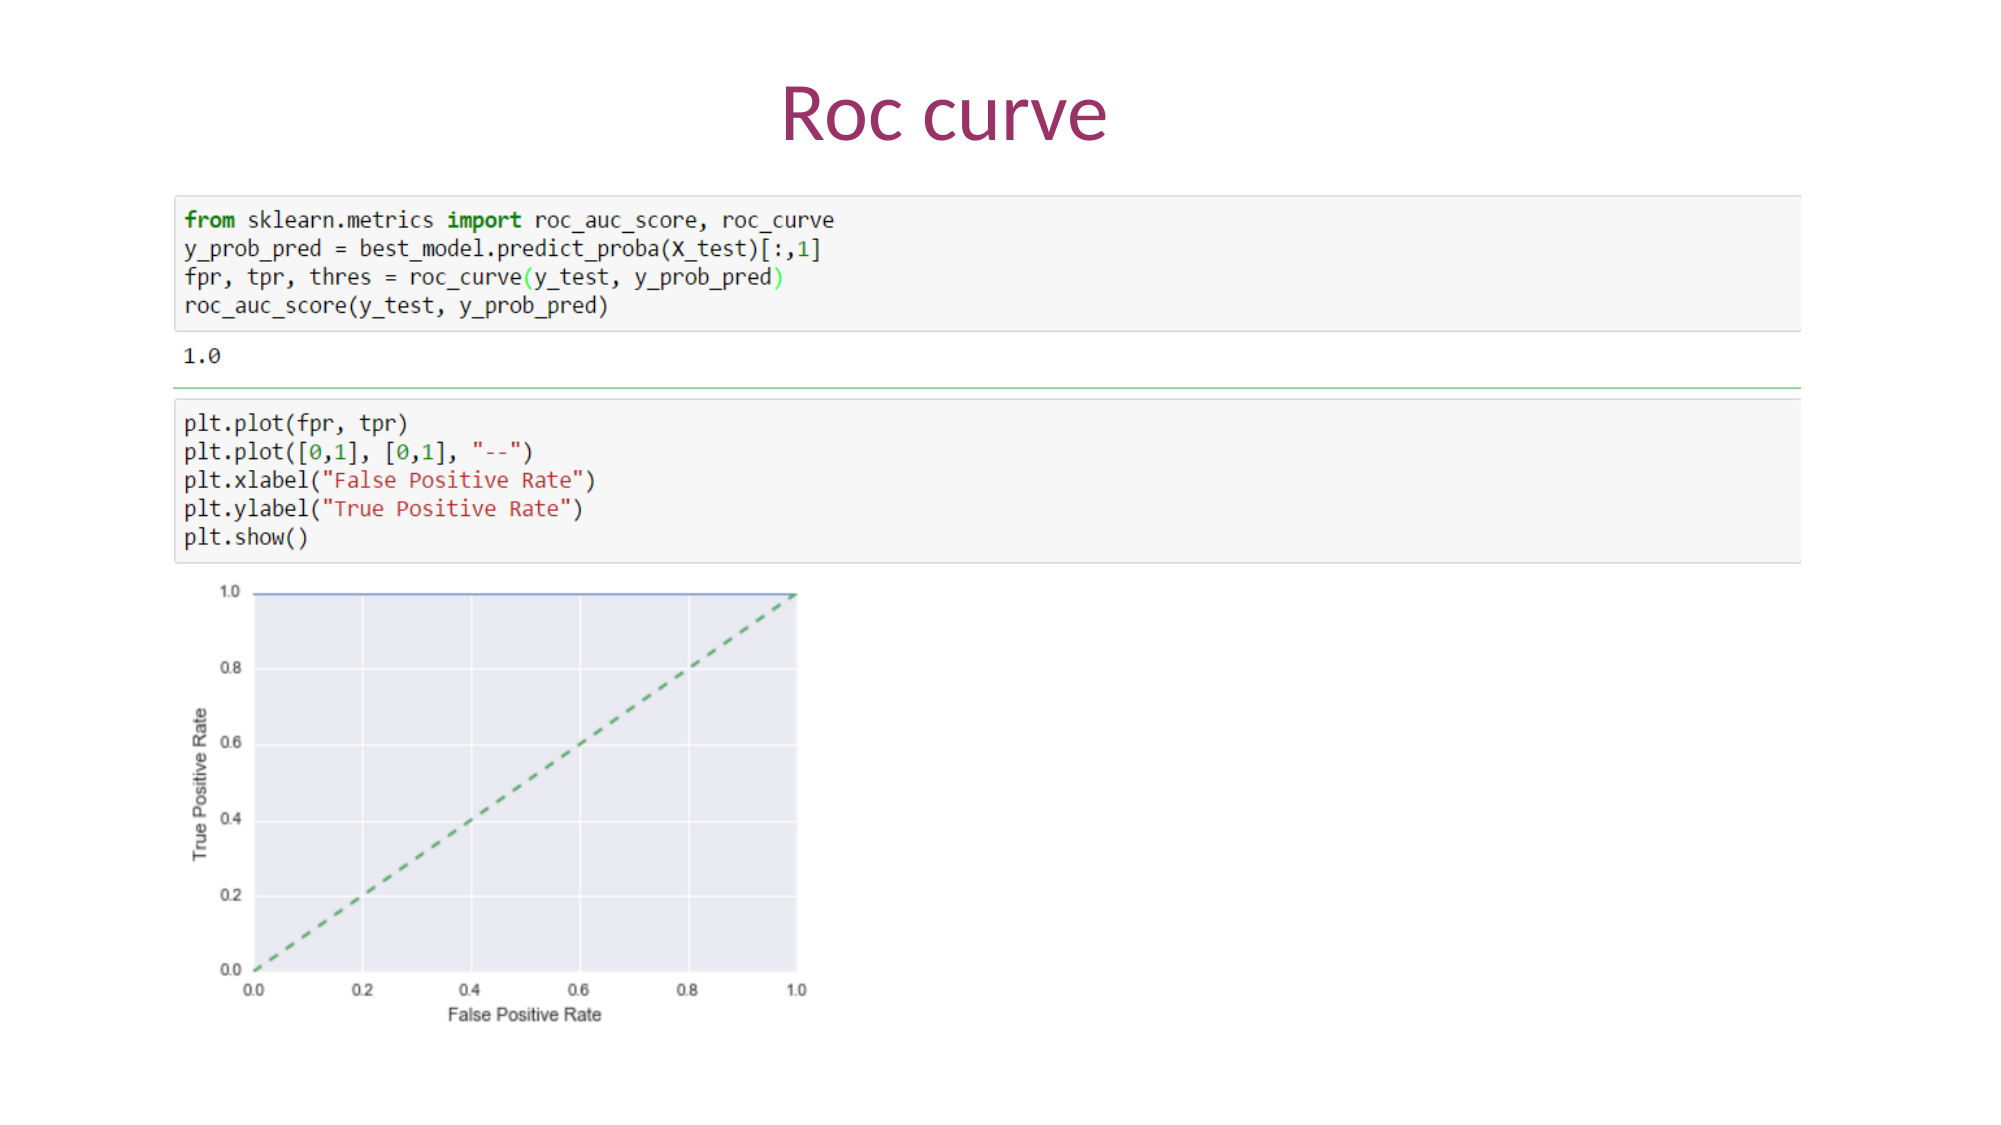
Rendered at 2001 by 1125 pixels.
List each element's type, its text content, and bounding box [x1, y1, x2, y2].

picture [173, 194, 1801, 1066]
text_box Roc curve [90, 50, 1801, 165]
